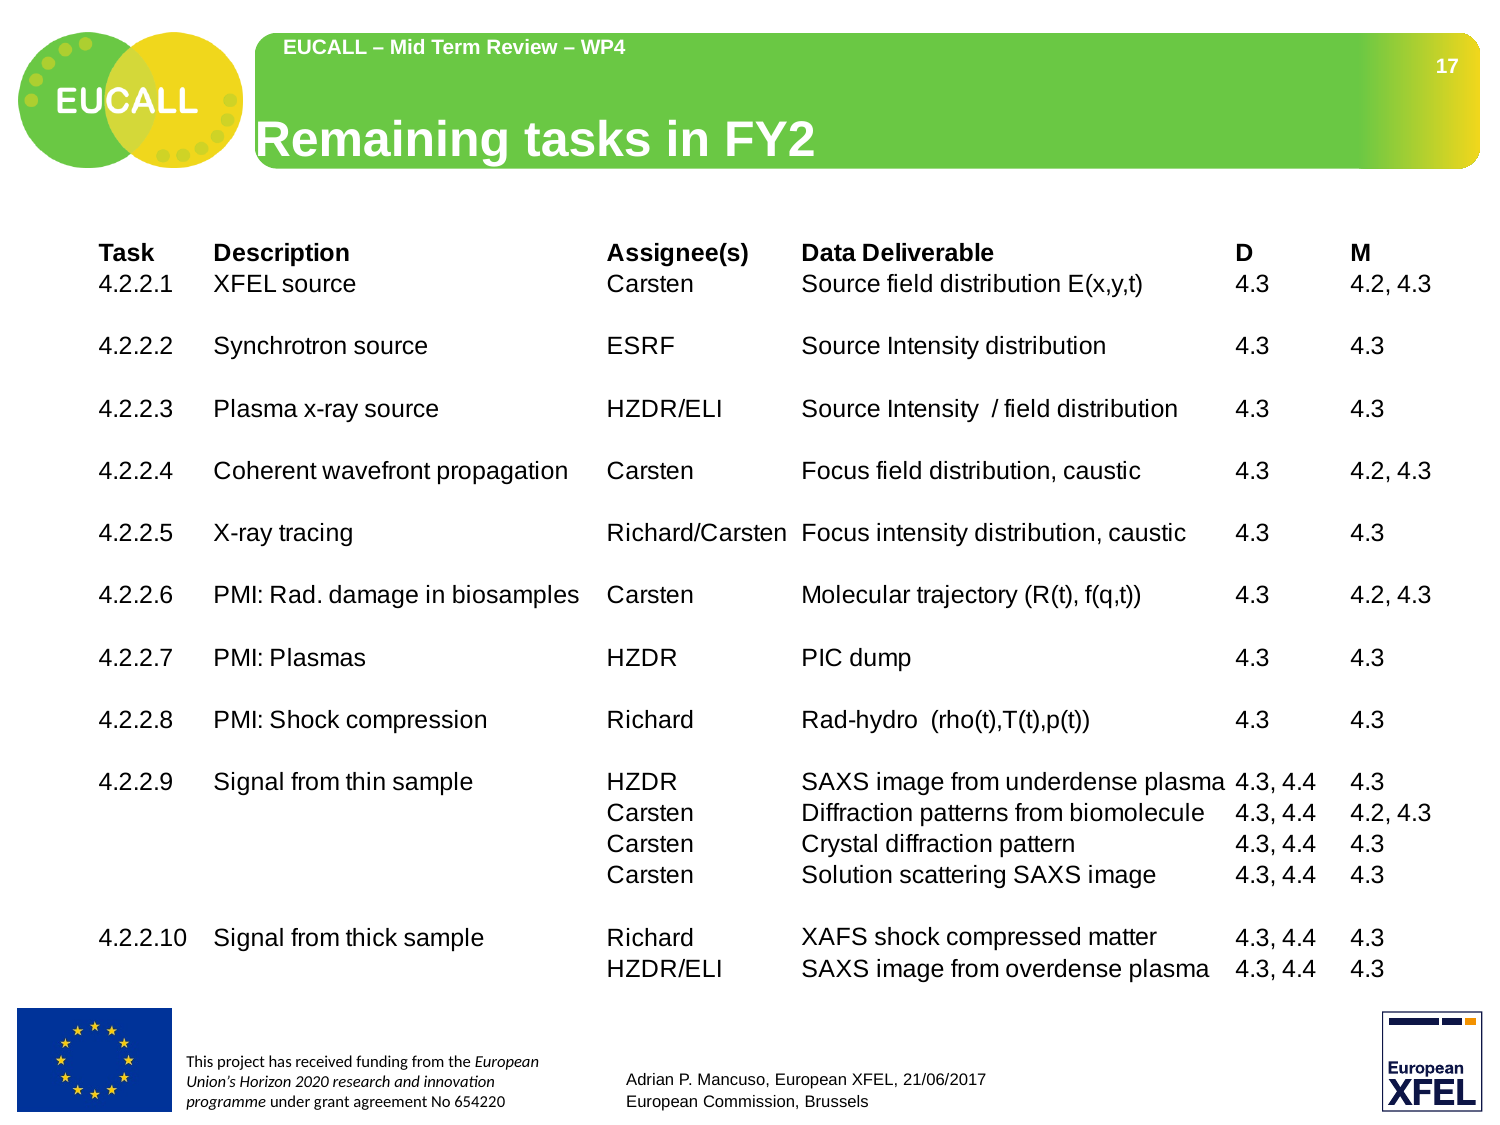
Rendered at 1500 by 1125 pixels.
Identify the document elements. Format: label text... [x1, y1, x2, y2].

picture [18, 32, 243, 168]
title Remaining tasks in FY2 [254, 69, 1471, 168]
chart [96, 236, 1466, 1019]
picture [17, 1008, 172, 1112]
